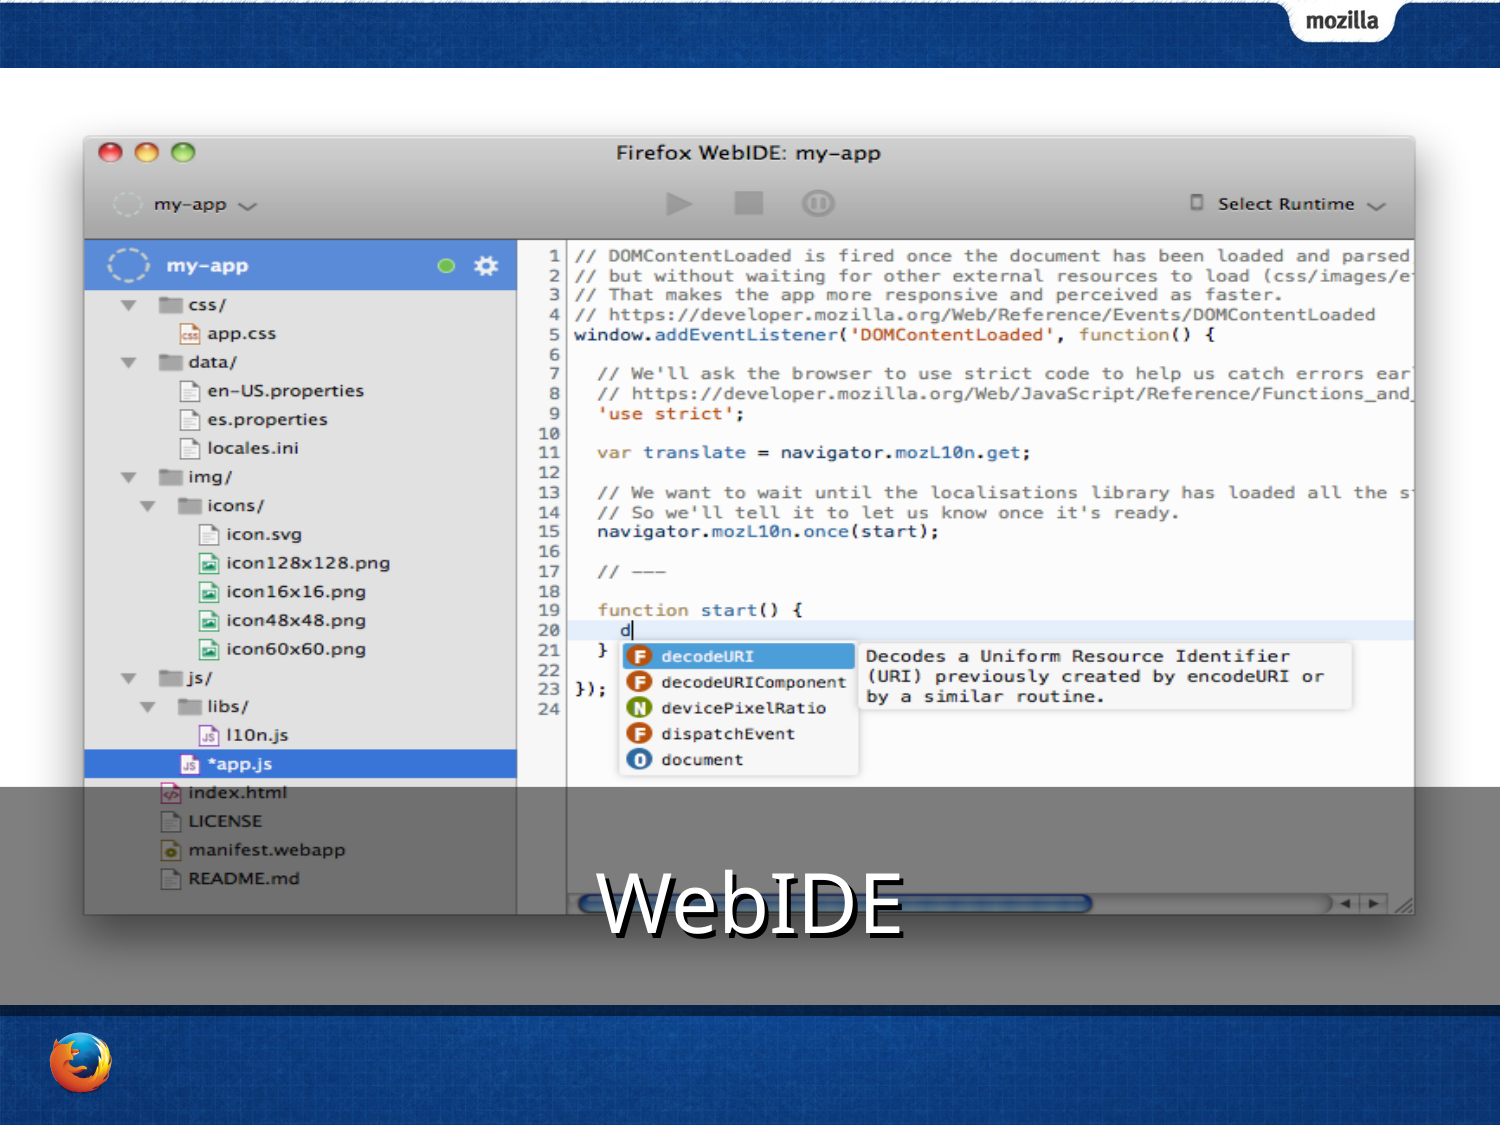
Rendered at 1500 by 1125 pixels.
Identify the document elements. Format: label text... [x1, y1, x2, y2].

text_box WebIDE [0, 786, 1500, 1016]
picture [0, 1016, 1500, 1125]
picture [0, 0, 1500, 786]
